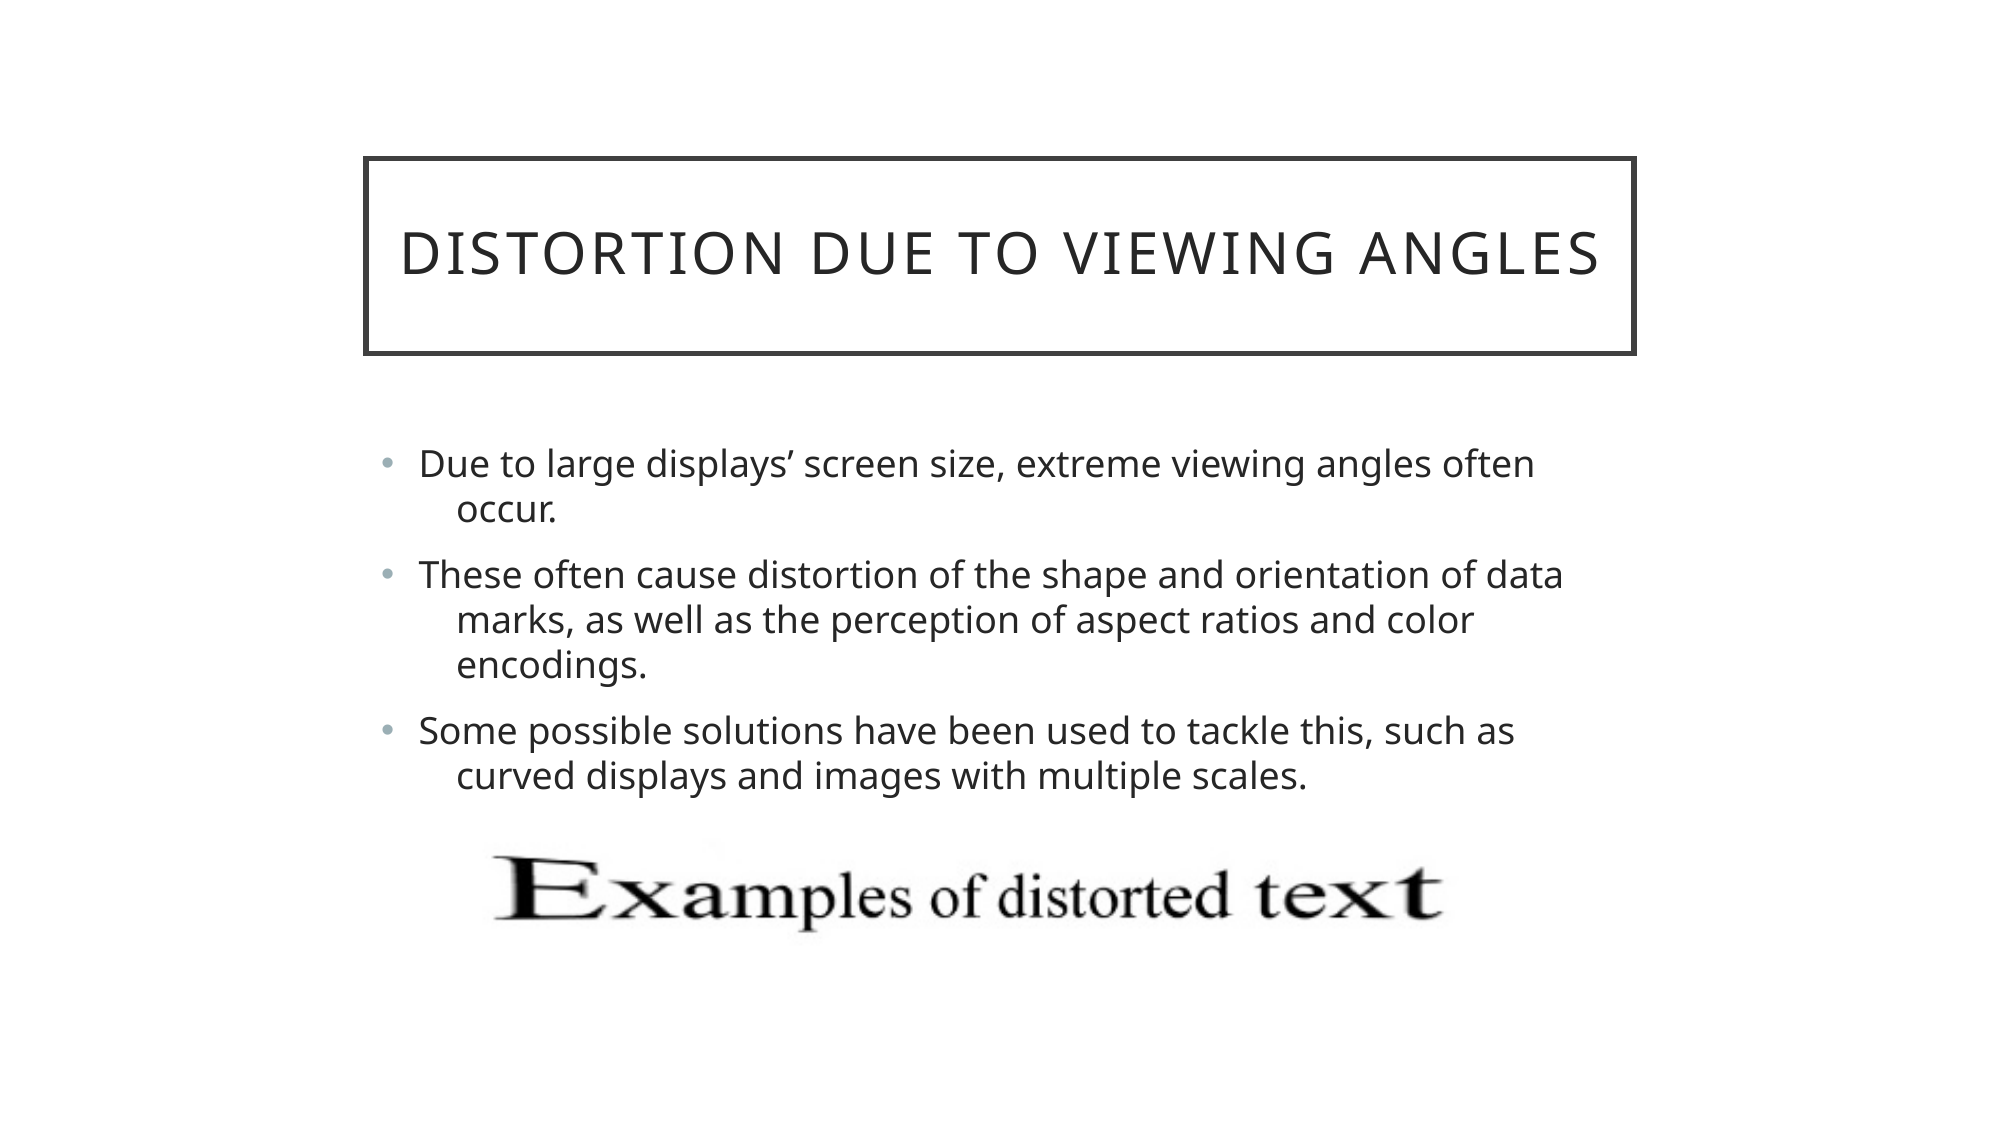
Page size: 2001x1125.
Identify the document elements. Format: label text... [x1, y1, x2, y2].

title Distortion due to viewing angles [366, 158, 1634, 354]
picture [416, 810, 1556, 967]
list Due to large displays’ screen size, extreme viewing angles often occur. These often cause distortion of the shape and orientation of data marks, as well as the perception of aspect ratios and color encodings. Some possible solutions have been used to tackle this, such as curved displays and images with multiple scales. [366, 432, 1634, 942]
